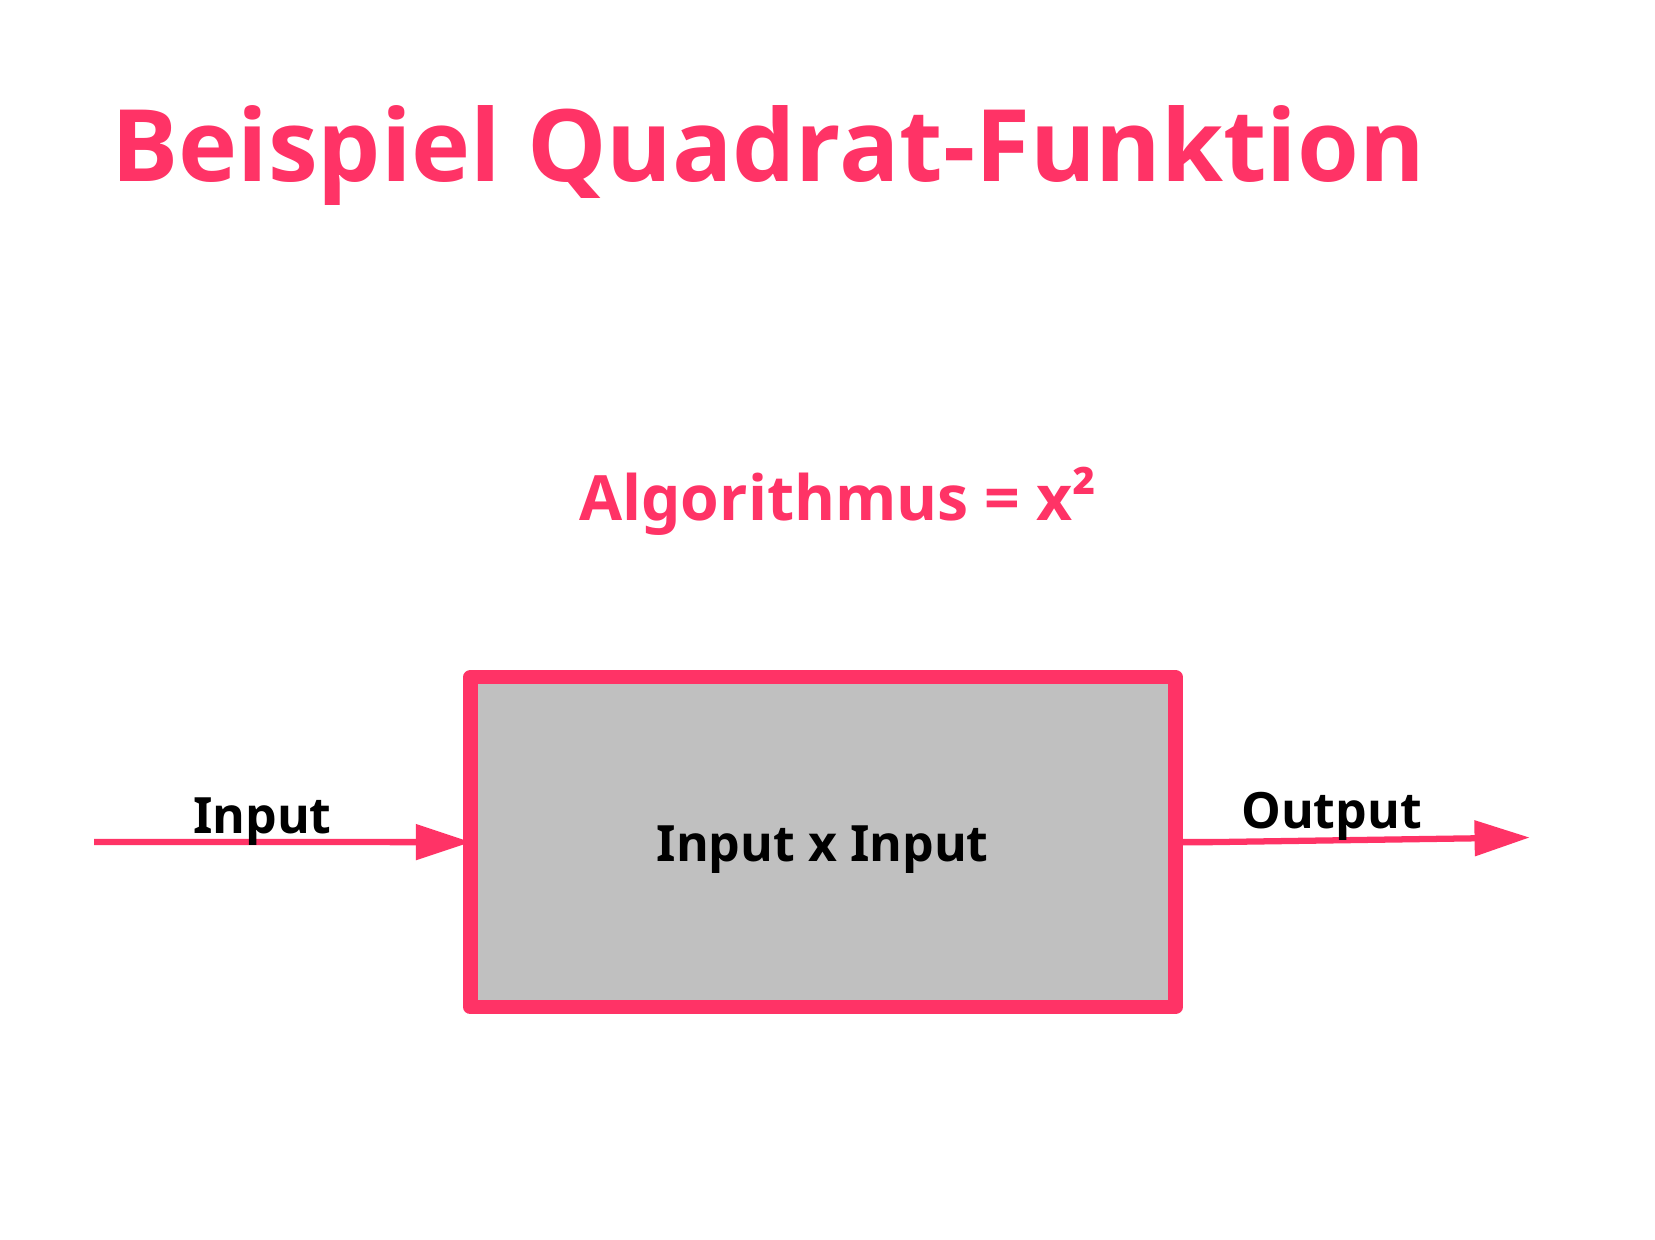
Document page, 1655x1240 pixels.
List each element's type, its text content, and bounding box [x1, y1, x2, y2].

text_box Input [75, 773, 451, 852]
text_box Output [1173, 767, 1489, 839]
text_box Beispiel Quadrat-Funktion [96, 67, 1447, 195]
title Algorithmus = x² [123, 335, 1519, 616]
text_box Input x Input [470, 677, 1176, 1008]
